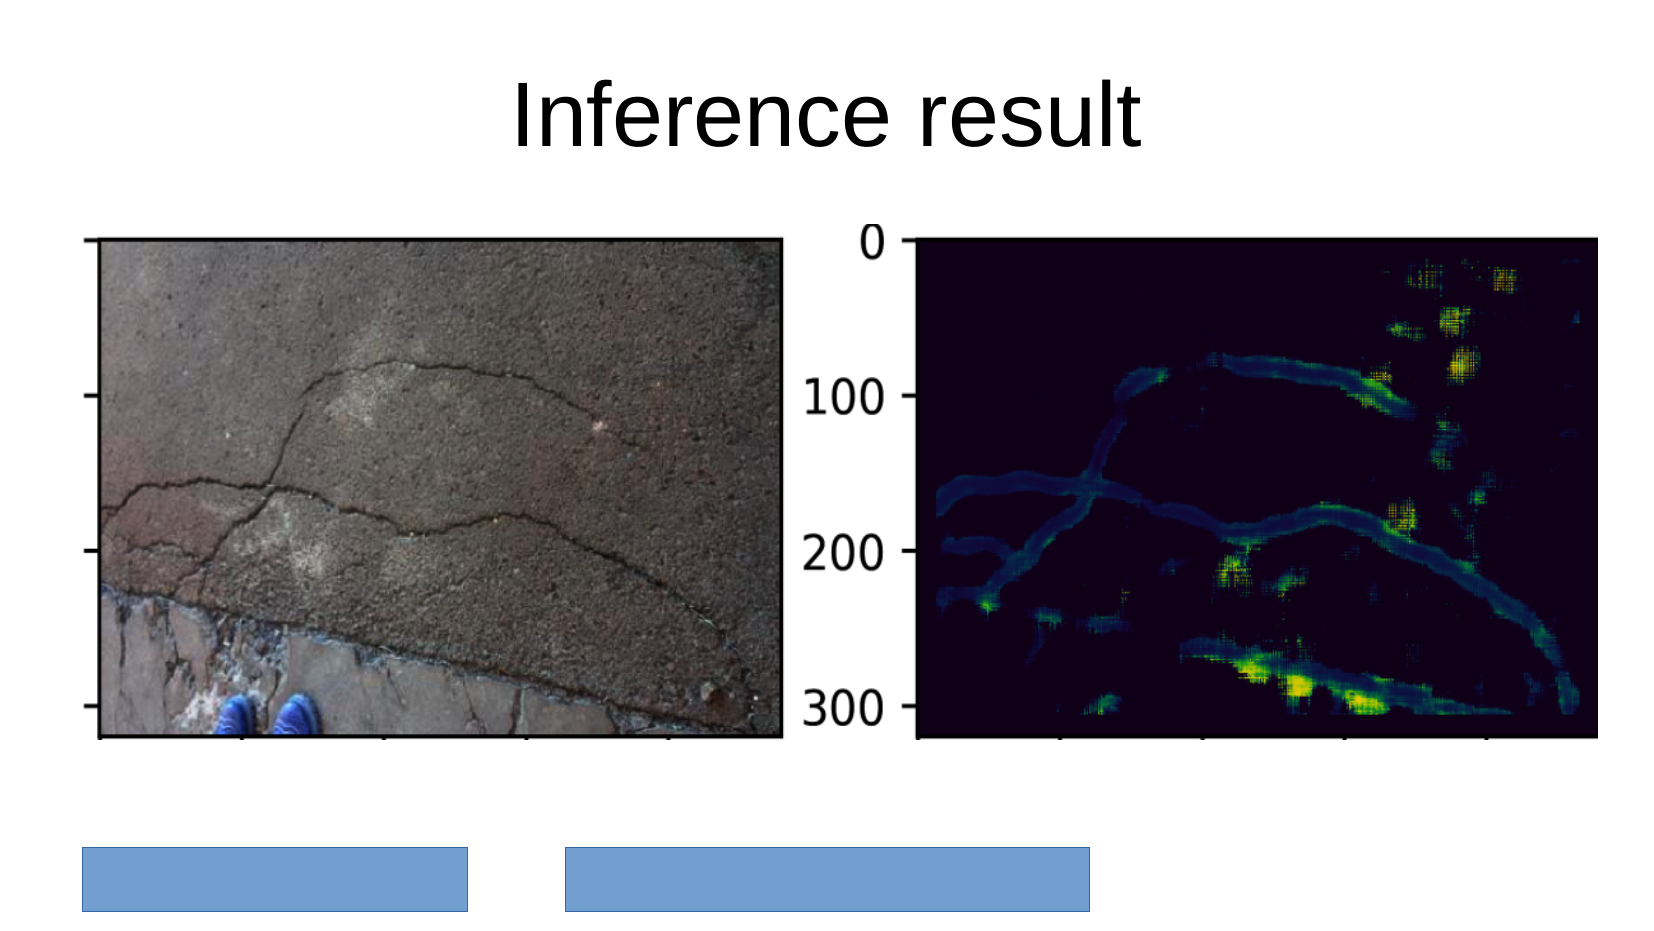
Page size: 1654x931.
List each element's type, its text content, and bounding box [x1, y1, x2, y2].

picture [82, 224, 1598, 740]
title Inference result [82, 37, 1571, 193]
